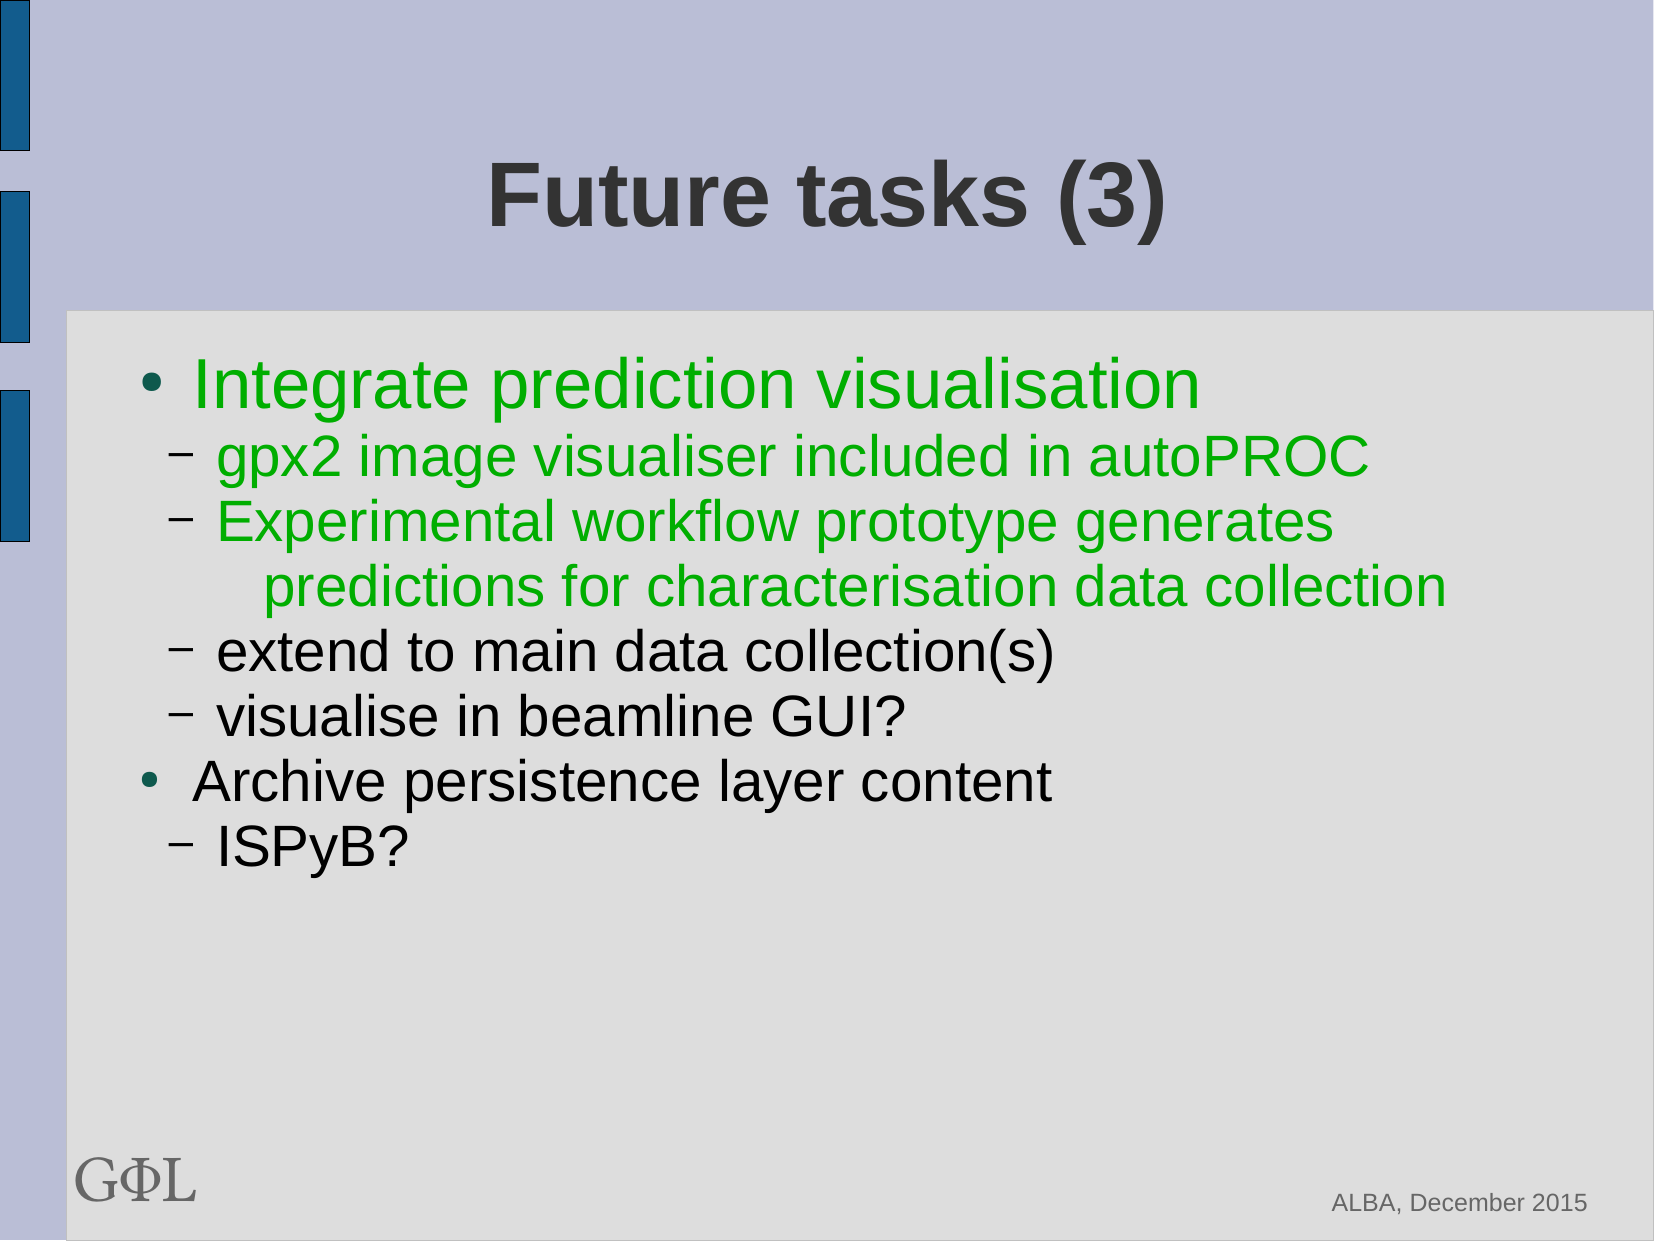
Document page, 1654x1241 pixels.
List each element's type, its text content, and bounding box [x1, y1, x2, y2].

list Integrate prediction visualisation gpx2 image visualiser included in autoPROC Experimental workflow prototype generates predictions for characterisation data collection extend to main data collection(s) visualise in beamline GUI? Archive persistence layer content ISPyB? [121, 344, 1534, 1196]
title Future tasks (3) [121, 91, 1534, 299]
